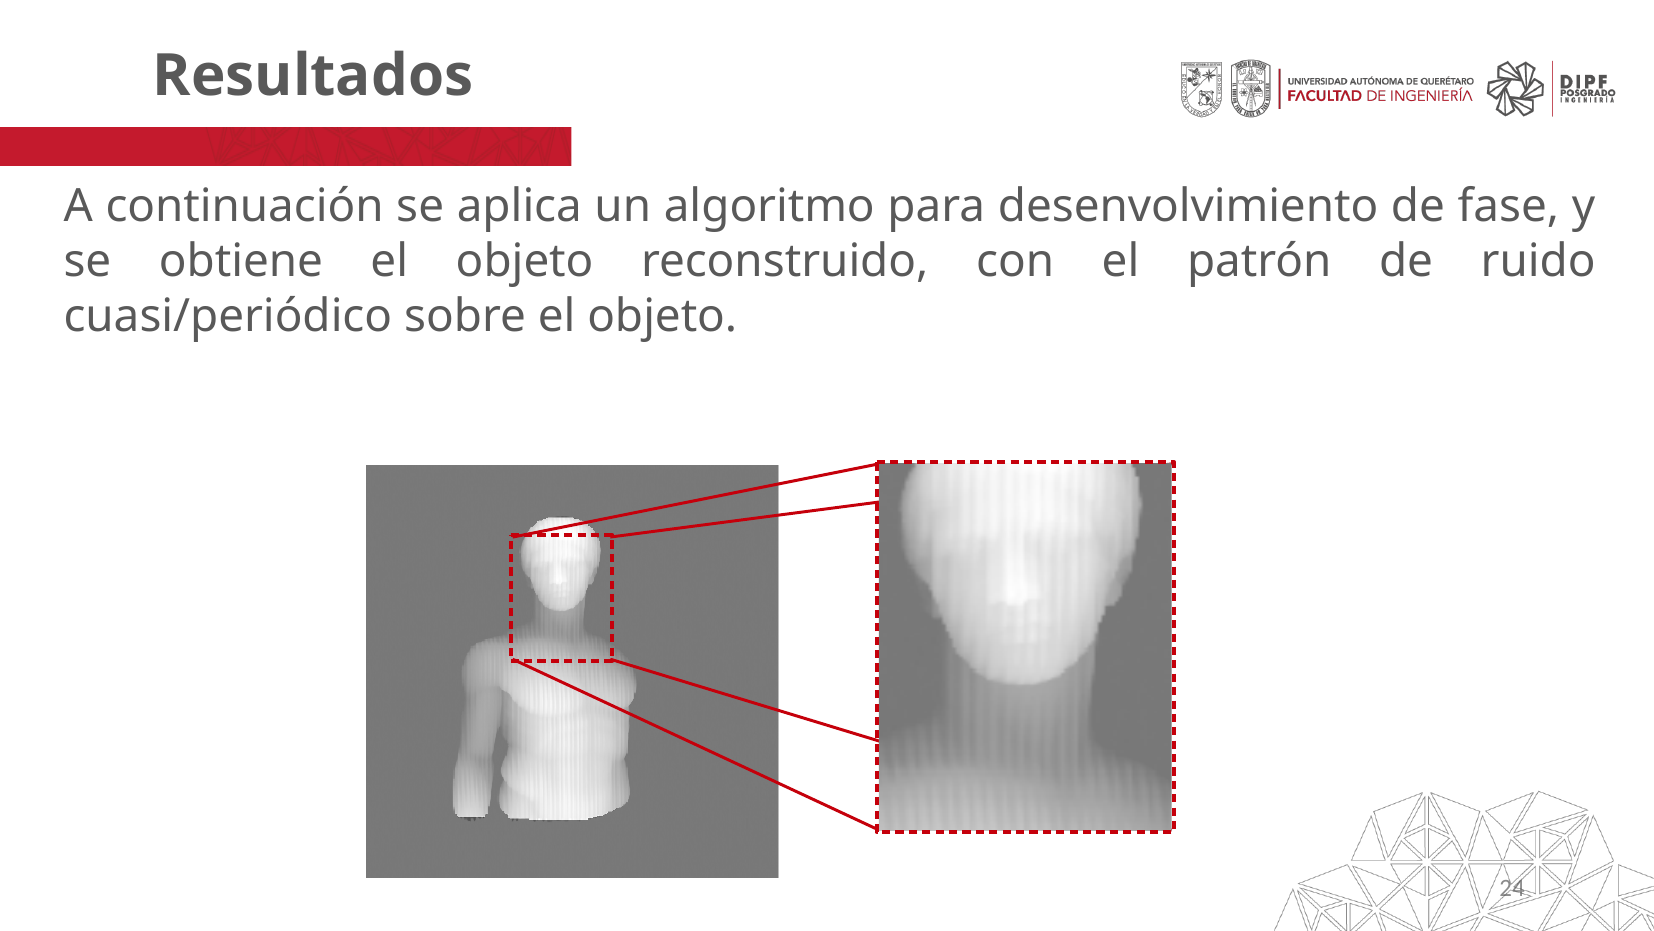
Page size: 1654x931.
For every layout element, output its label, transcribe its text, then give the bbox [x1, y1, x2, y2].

picture [0, 127, 572, 166]
text_box Resultados [54, 11, 572, 127]
picture [1257, 781, 1654, 931]
picture [366, 463, 782, 879]
text_box A continuación se aplica un algoritmo para desenvolvimiento de fase, y se obtiene el objeto reconstruido, con el patrón de ruido cuasi/periódico sobre el objeto. [48, 168, 1612, 348]
picture [878, 463, 1172, 831]
picture [1176, 54, 1620, 133]
